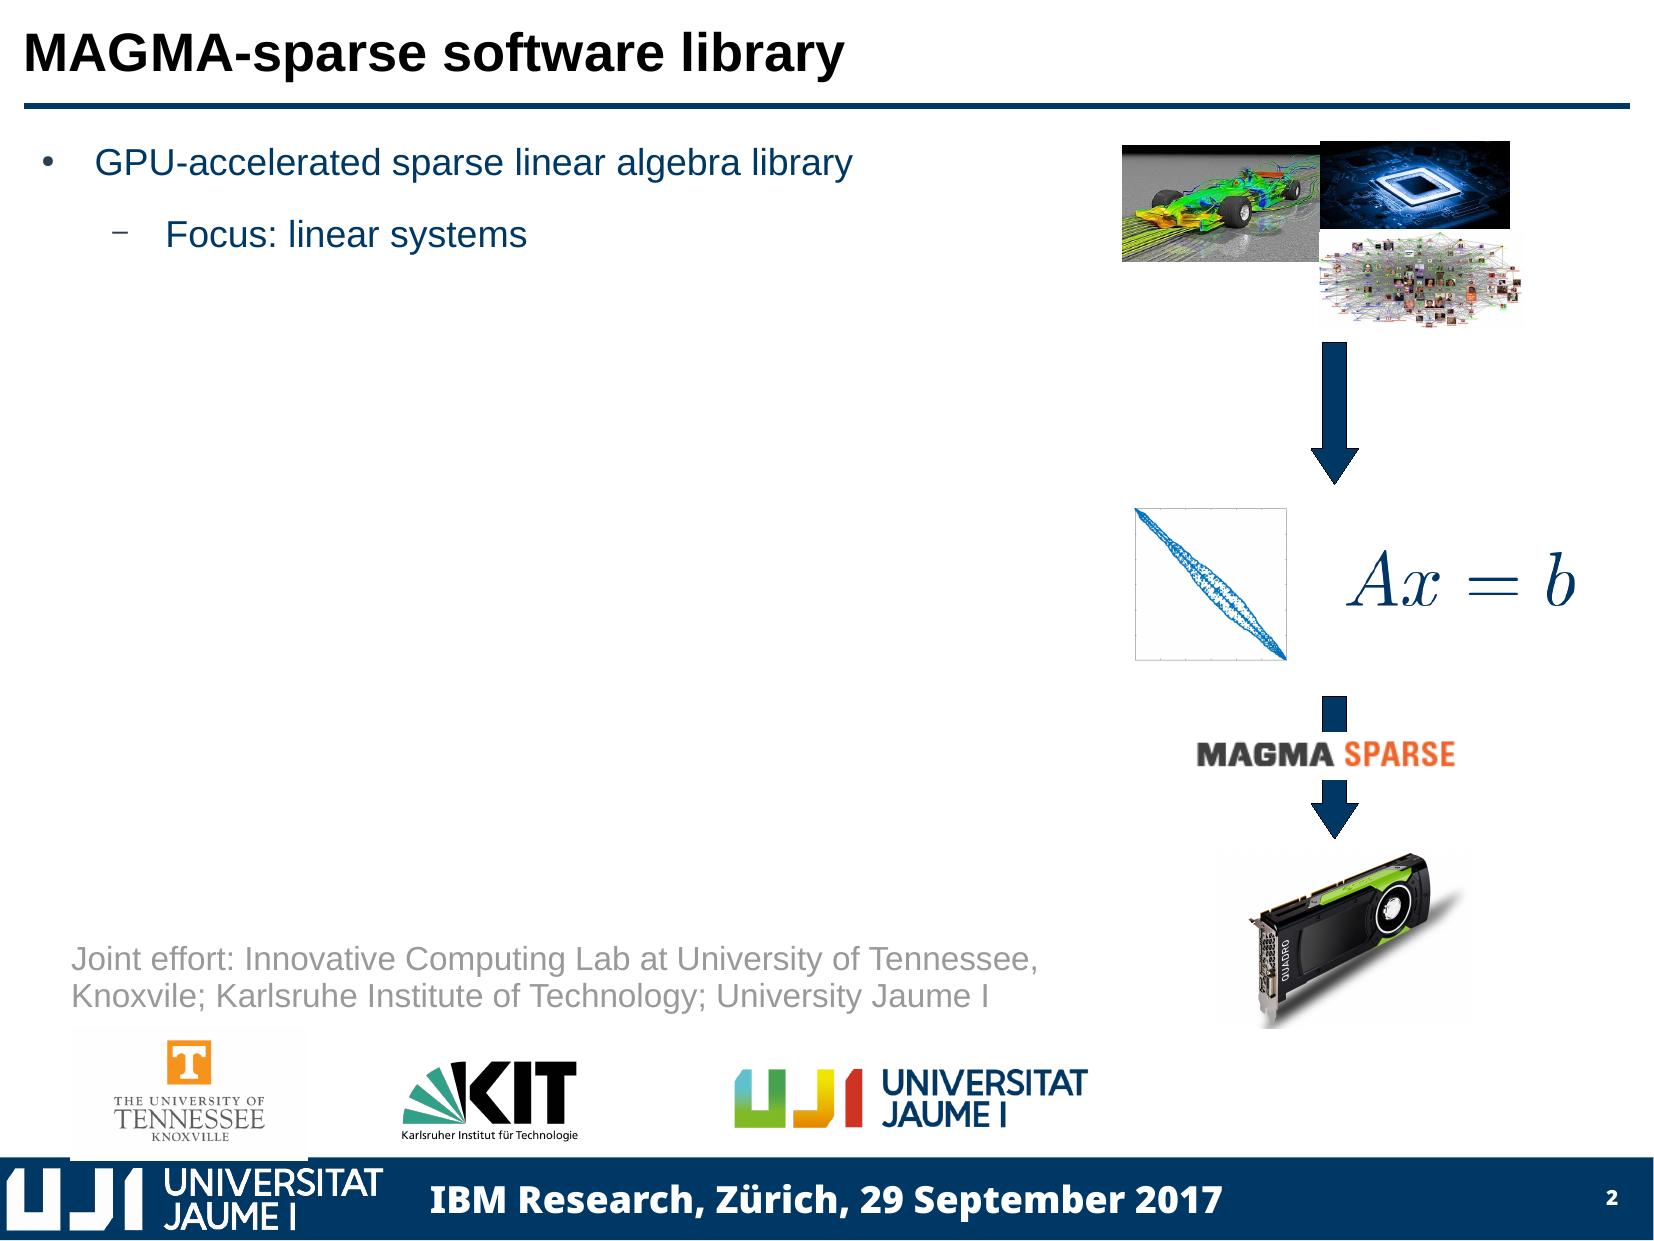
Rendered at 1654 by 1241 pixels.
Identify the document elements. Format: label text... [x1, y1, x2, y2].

title MAGMA-sparse software library [23, 0, 1630, 107]
text_box Joint effort: Innovative Computing Lab at University of Tennessee, Knoxvile; Karlsruhe Institute of Technology; University Jaume I [20, 933, 1099, 1028]
text_box [1311, 780, 1359, 839]
picture [1122, 141, 1524, 328]
text_box [1322, 696, 1347, 732]
text_box [1311, 342, 1359, 485]
picture [732, 1062, 1094, 1132]
picture [1134, 507, 1288, 662]
picture [1216, 851, 1475, 1029]
picture [1346, 550, 1575, 606]
picture [401, 1057, 579, 1146]
picture [0, 1027, 390, 1241]
picture [1189, 732, 1465, 780]
list GPU-accelerated sparse linear algebra library Focus: linear systems [23, 141, 1040, 721]
